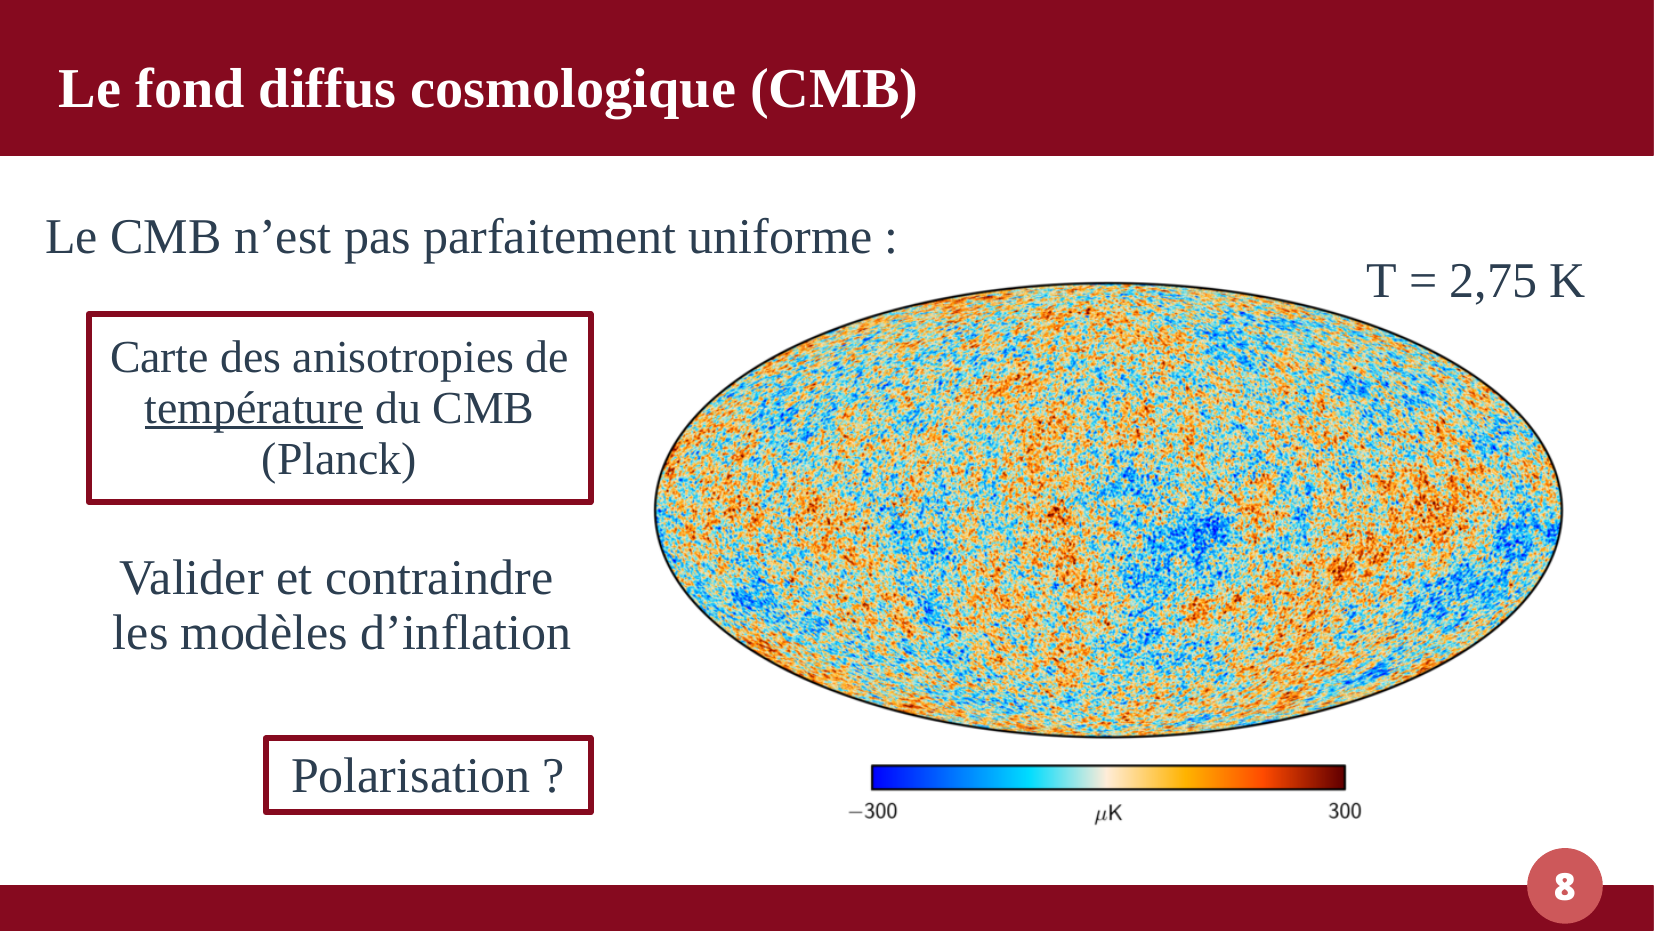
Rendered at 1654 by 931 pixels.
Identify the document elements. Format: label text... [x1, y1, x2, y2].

title Le fond diffus cosmologique (CMB) [59, 29, 1595, 148]
text_box Carte des anisotropies de température du CMB (Planck) [88, 314, 591, 502]
text_box Le CMB n’est pas parfaitement uniforme : [0, 177, 1004, 296]
text_box T = 2,75 K [1328, 236, 1625, 325]
picture [652, 280, 1565, 827]
text_box Valider et contraindre les modèles d’inflation [32, 531, 653, 680]
text_box Polarisation ? [265, 738, 591, 813]
